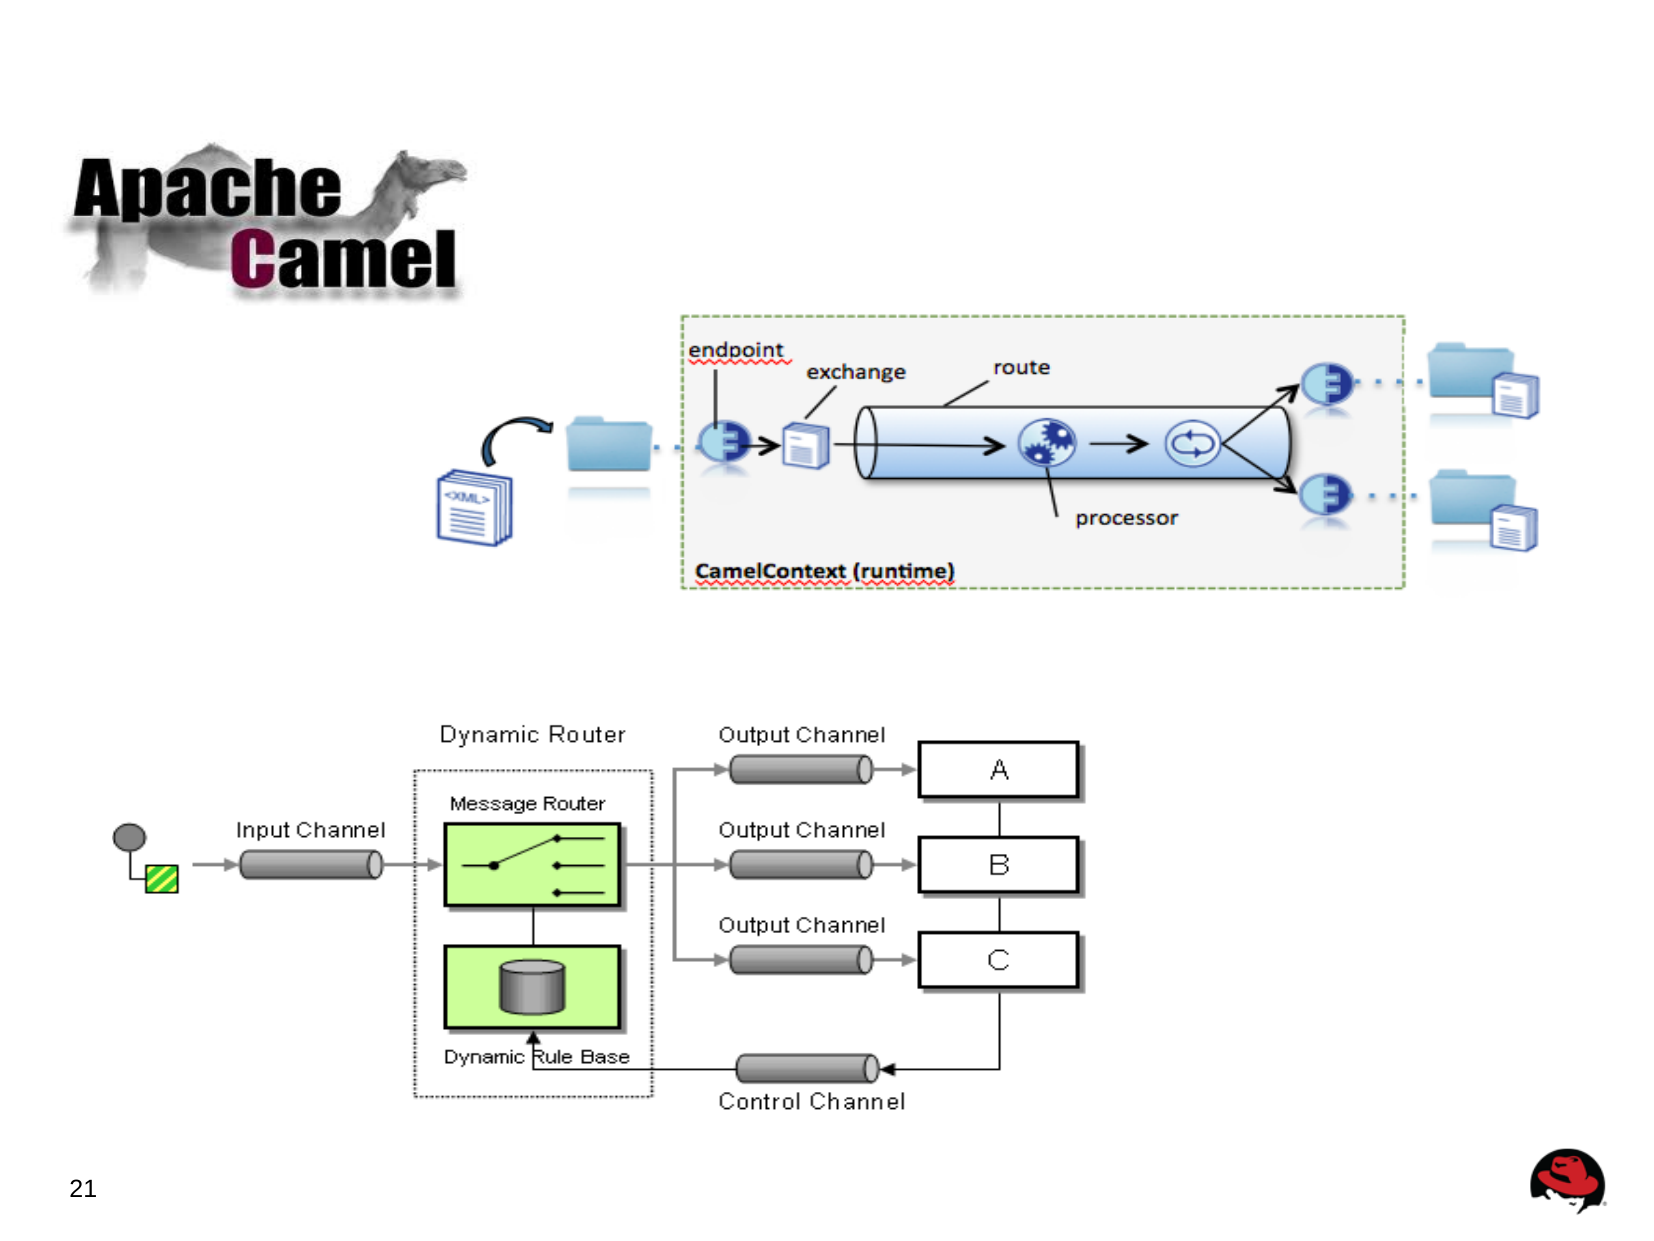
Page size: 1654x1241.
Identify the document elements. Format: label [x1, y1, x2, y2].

picture [112, 712, 1088, 1126]
picture [51, 37, 1576, 638]
picture [1529, 1146, 1613, 1224]
